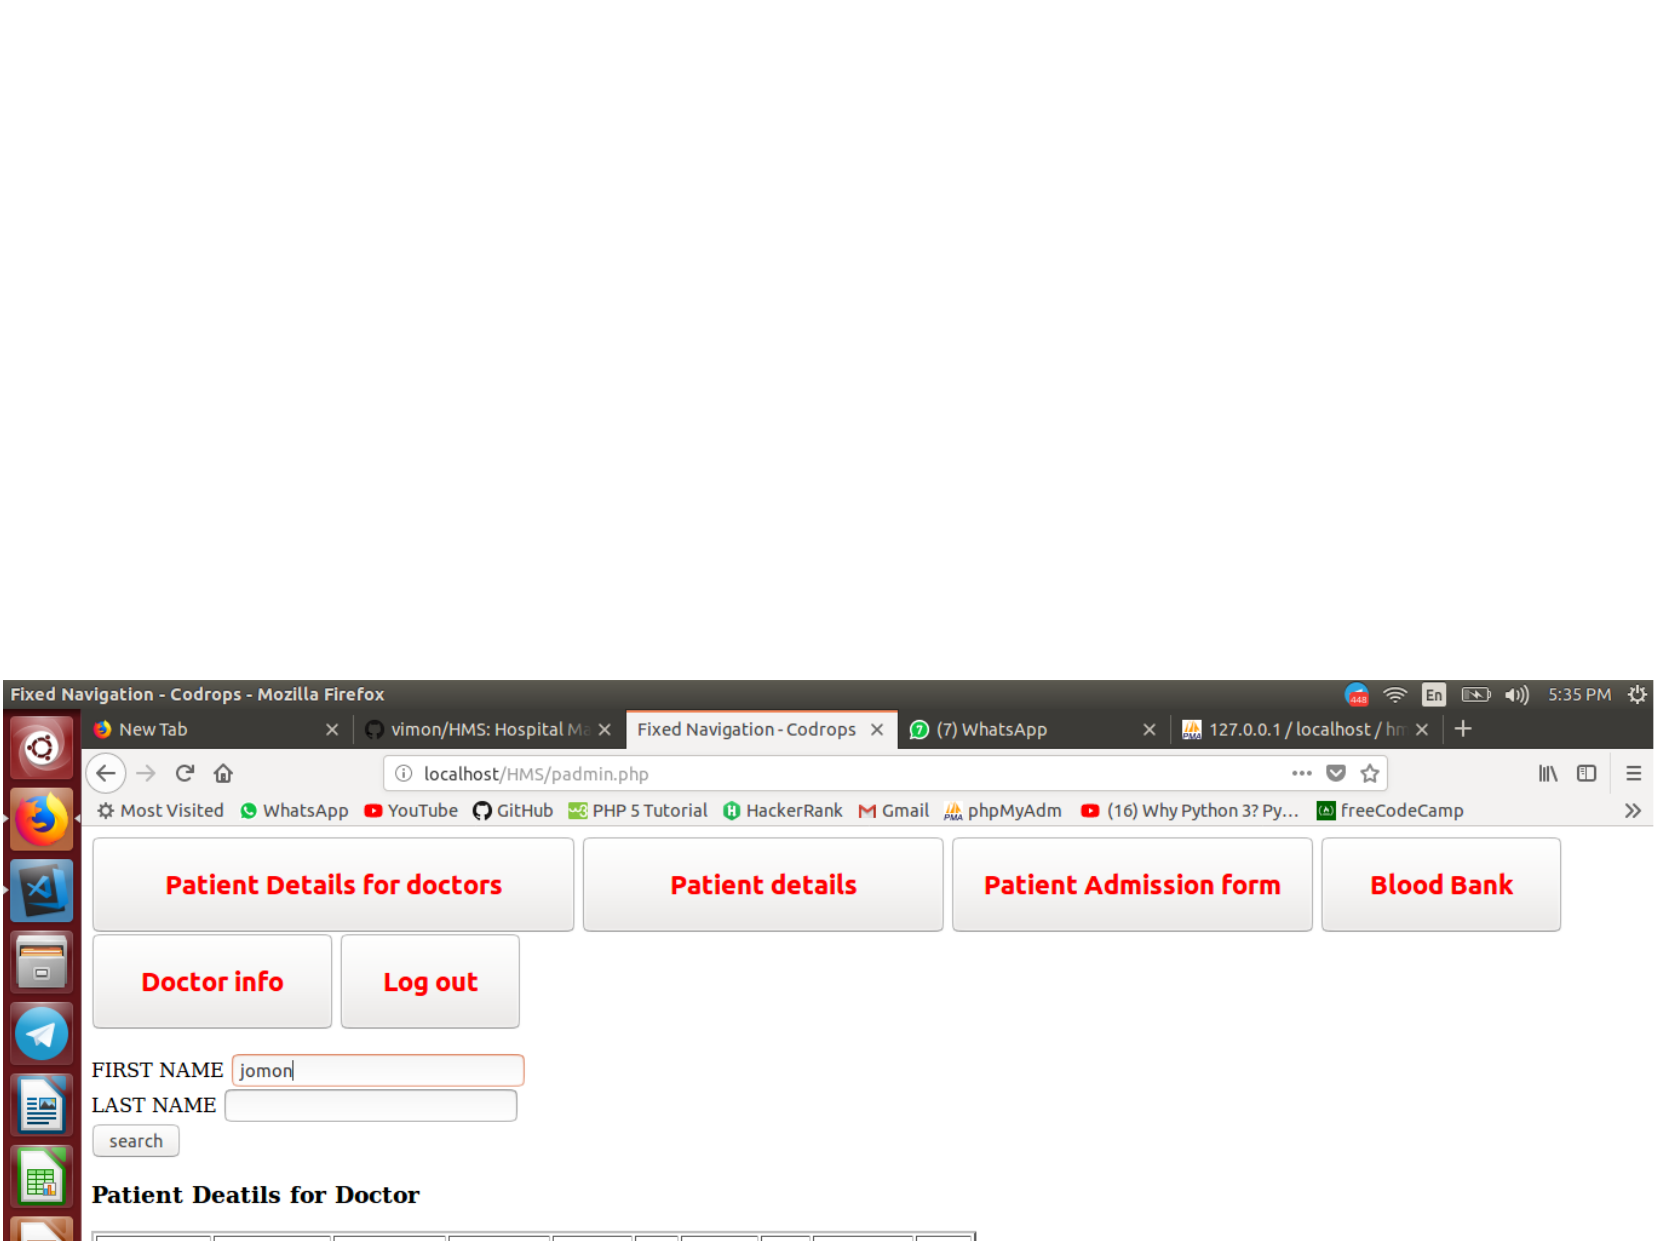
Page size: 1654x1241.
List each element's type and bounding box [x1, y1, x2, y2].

picture [3, 680, 1654, 1241]
